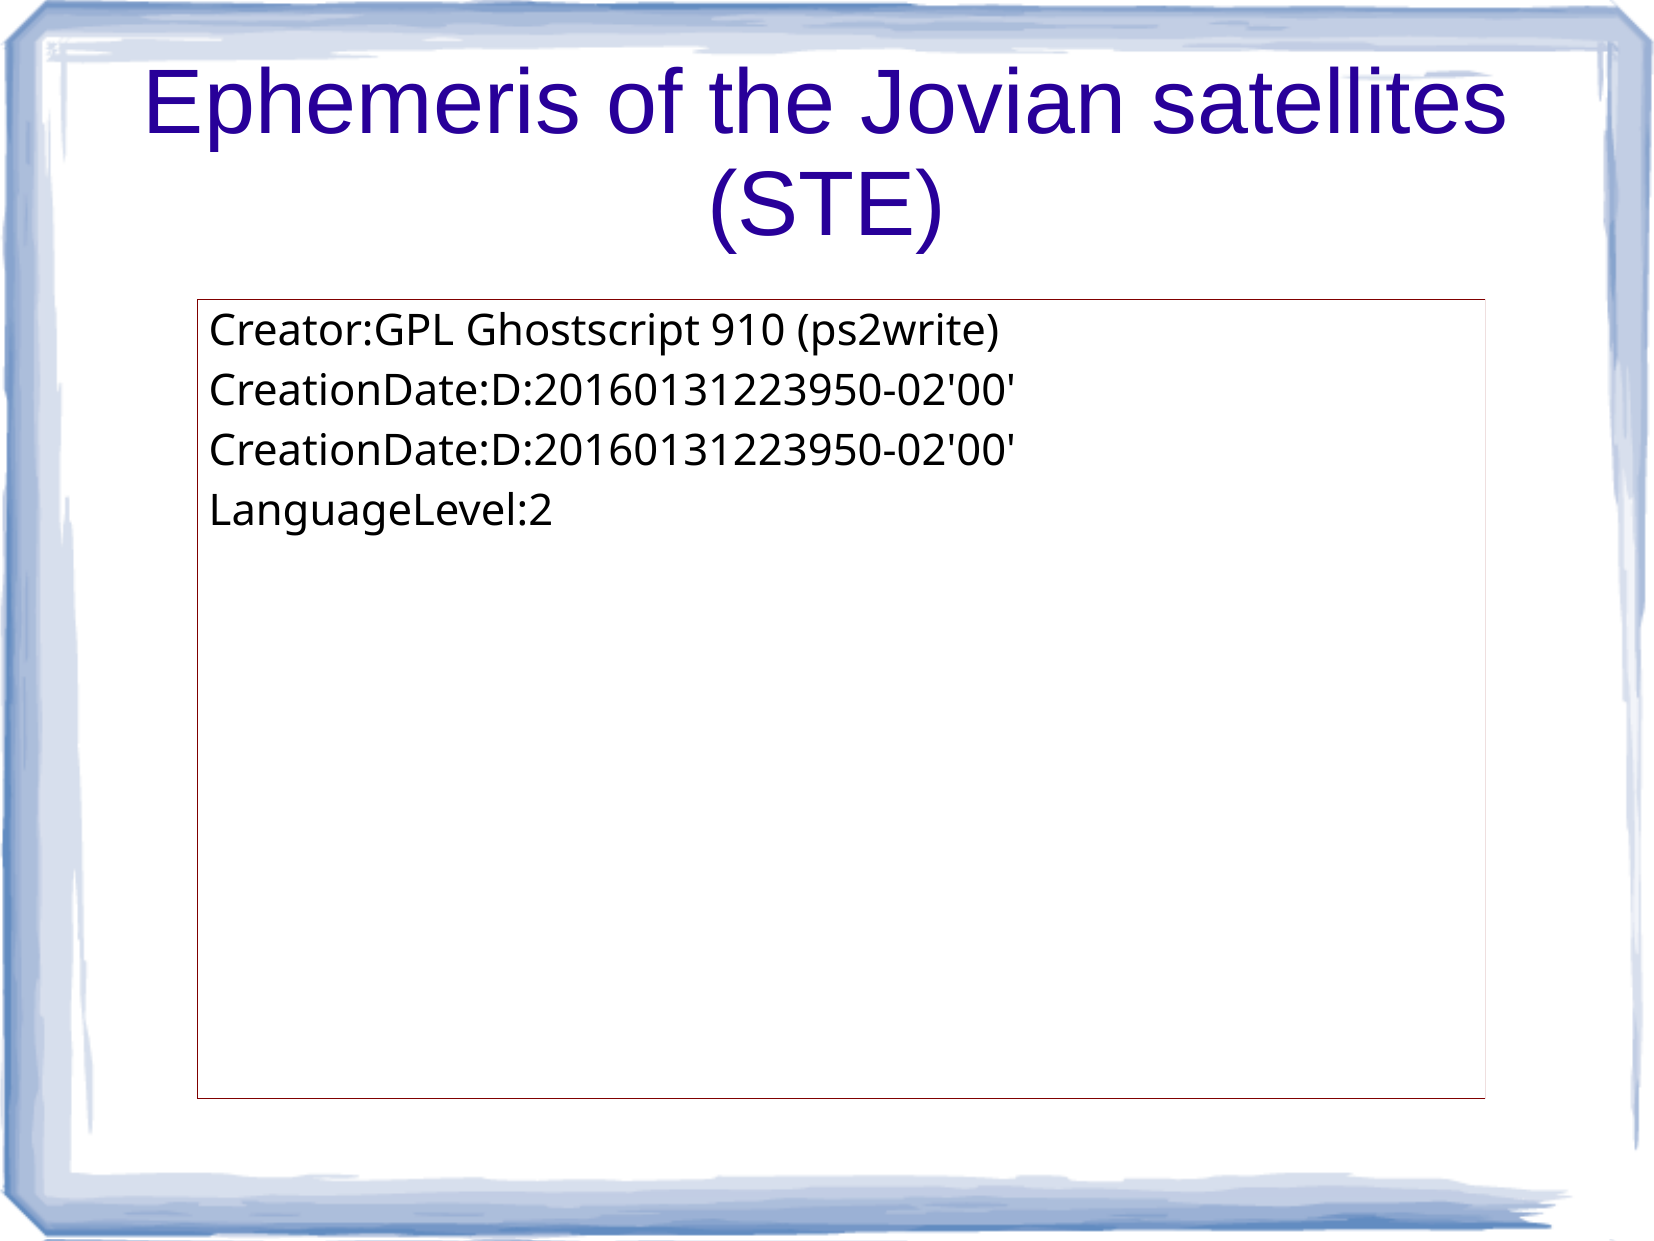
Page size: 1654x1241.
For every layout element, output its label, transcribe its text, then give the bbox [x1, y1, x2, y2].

picture [0, 0, 1654, 1241]
title Ephemeris of the Jovian satellites (STE) [82, 49, 1571, 257]
